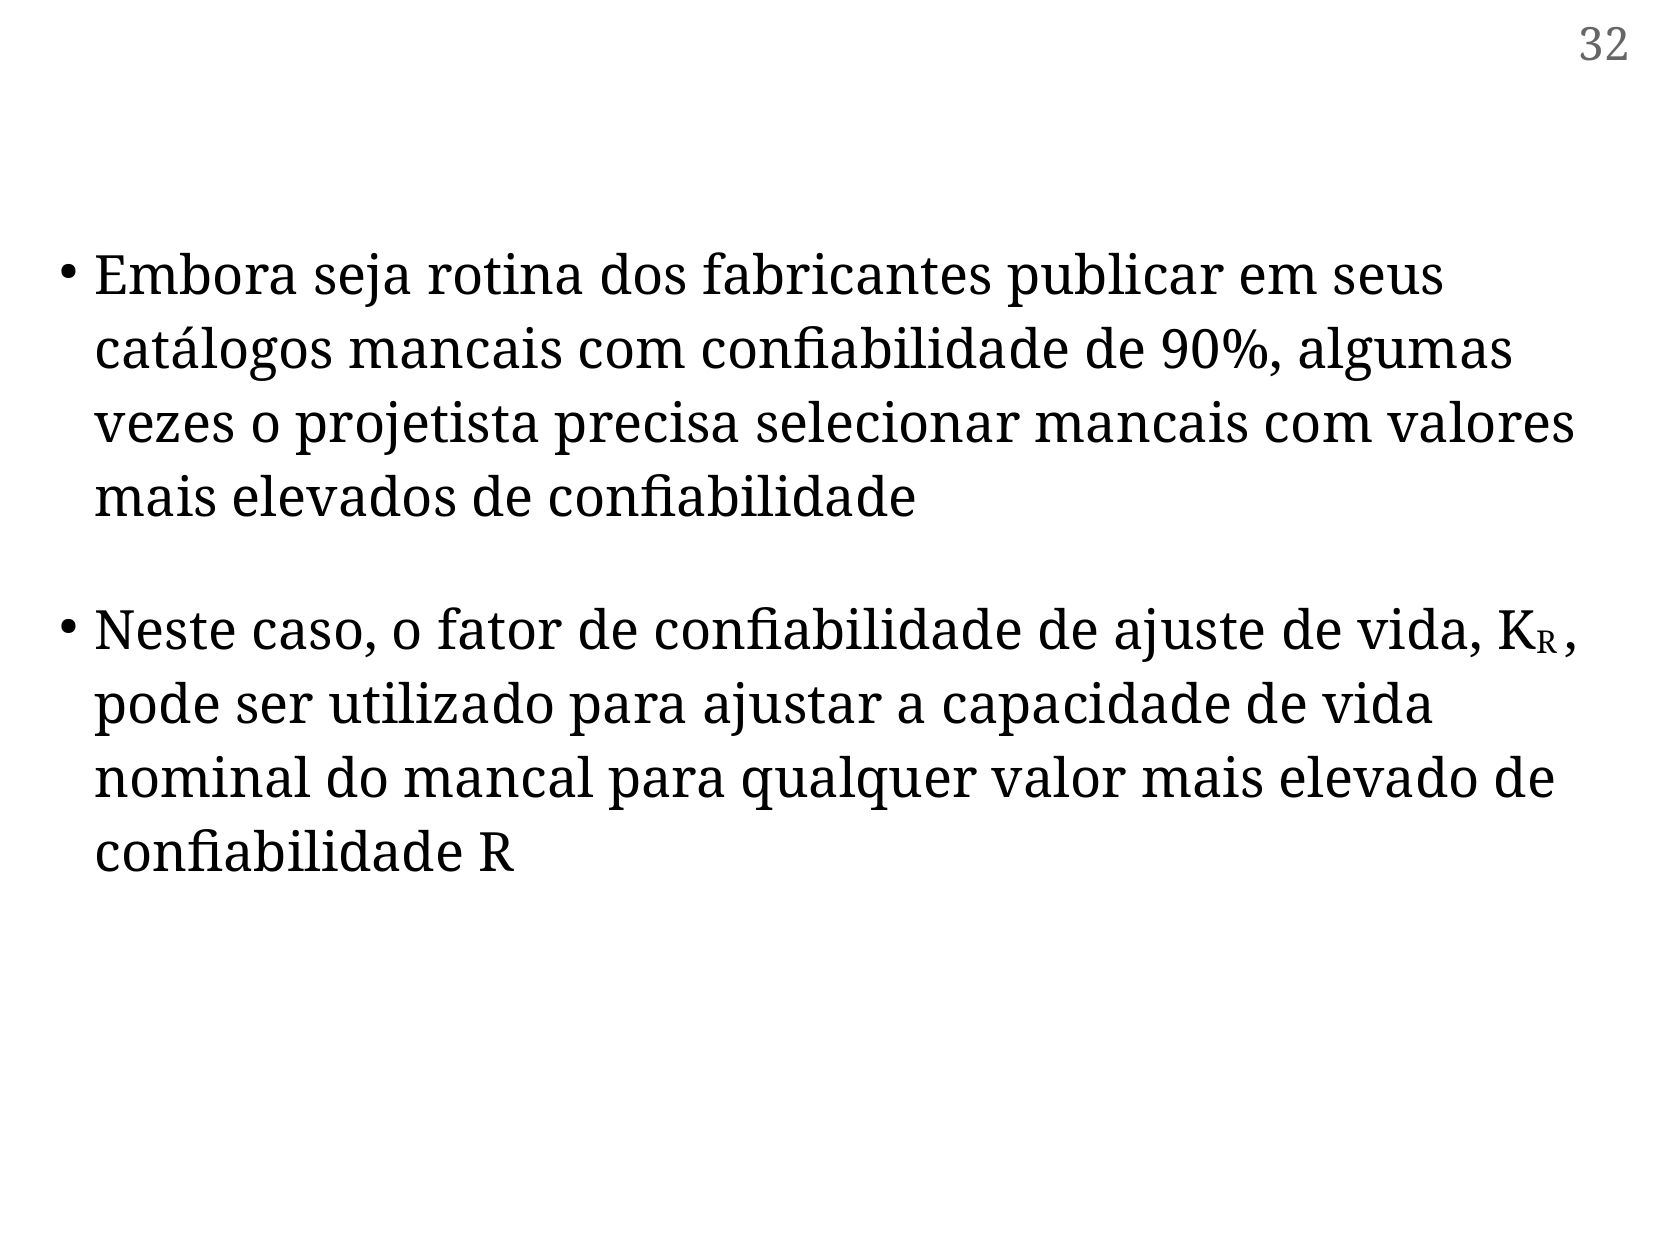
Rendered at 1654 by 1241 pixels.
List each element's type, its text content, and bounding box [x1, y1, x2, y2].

list Embora seja rotina dos fabricantes publicar em seus catálogos mancais com confiabilidade de 90%, algumas vezes o projetista precisa selecionar mancais com valores mais elevados de confiabilidade Neste caso, o fator de confiabilidade de ajuste de vida, KR , pode ser utilizado para ajustar a capacidade de vida nominal do mancal para qualquer valor mais elevado de confiabilidade R [59, 236, 1595, 1211]
